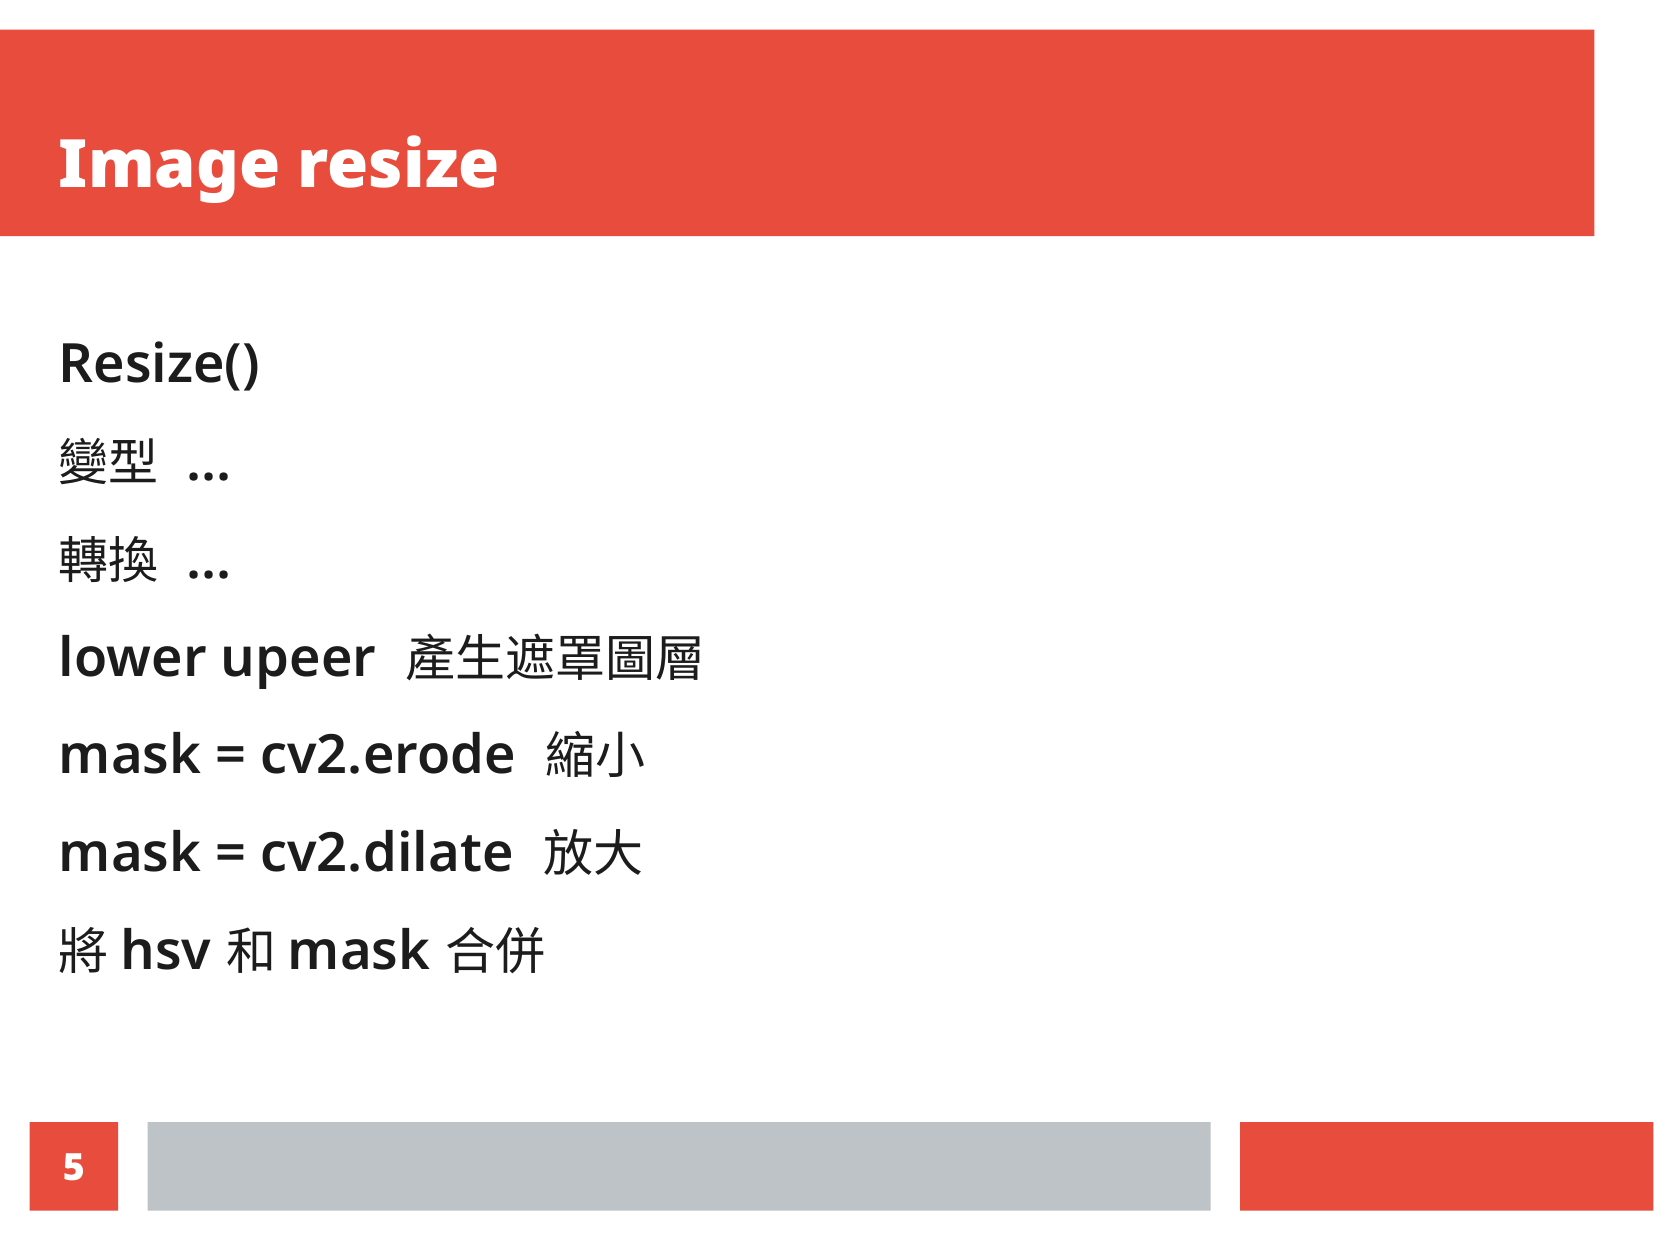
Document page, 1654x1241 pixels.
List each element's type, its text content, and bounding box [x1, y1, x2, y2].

title Image resize [59, 59, 1595, 207]
list Resize() 變型 ... 轉換 ... lower upeer 產生遮罩圖層 mask = cv2.erode 縮小 mask = cv2.dilate 放大 將hsv和mask合併 [59, 324, 1565, 1093]
